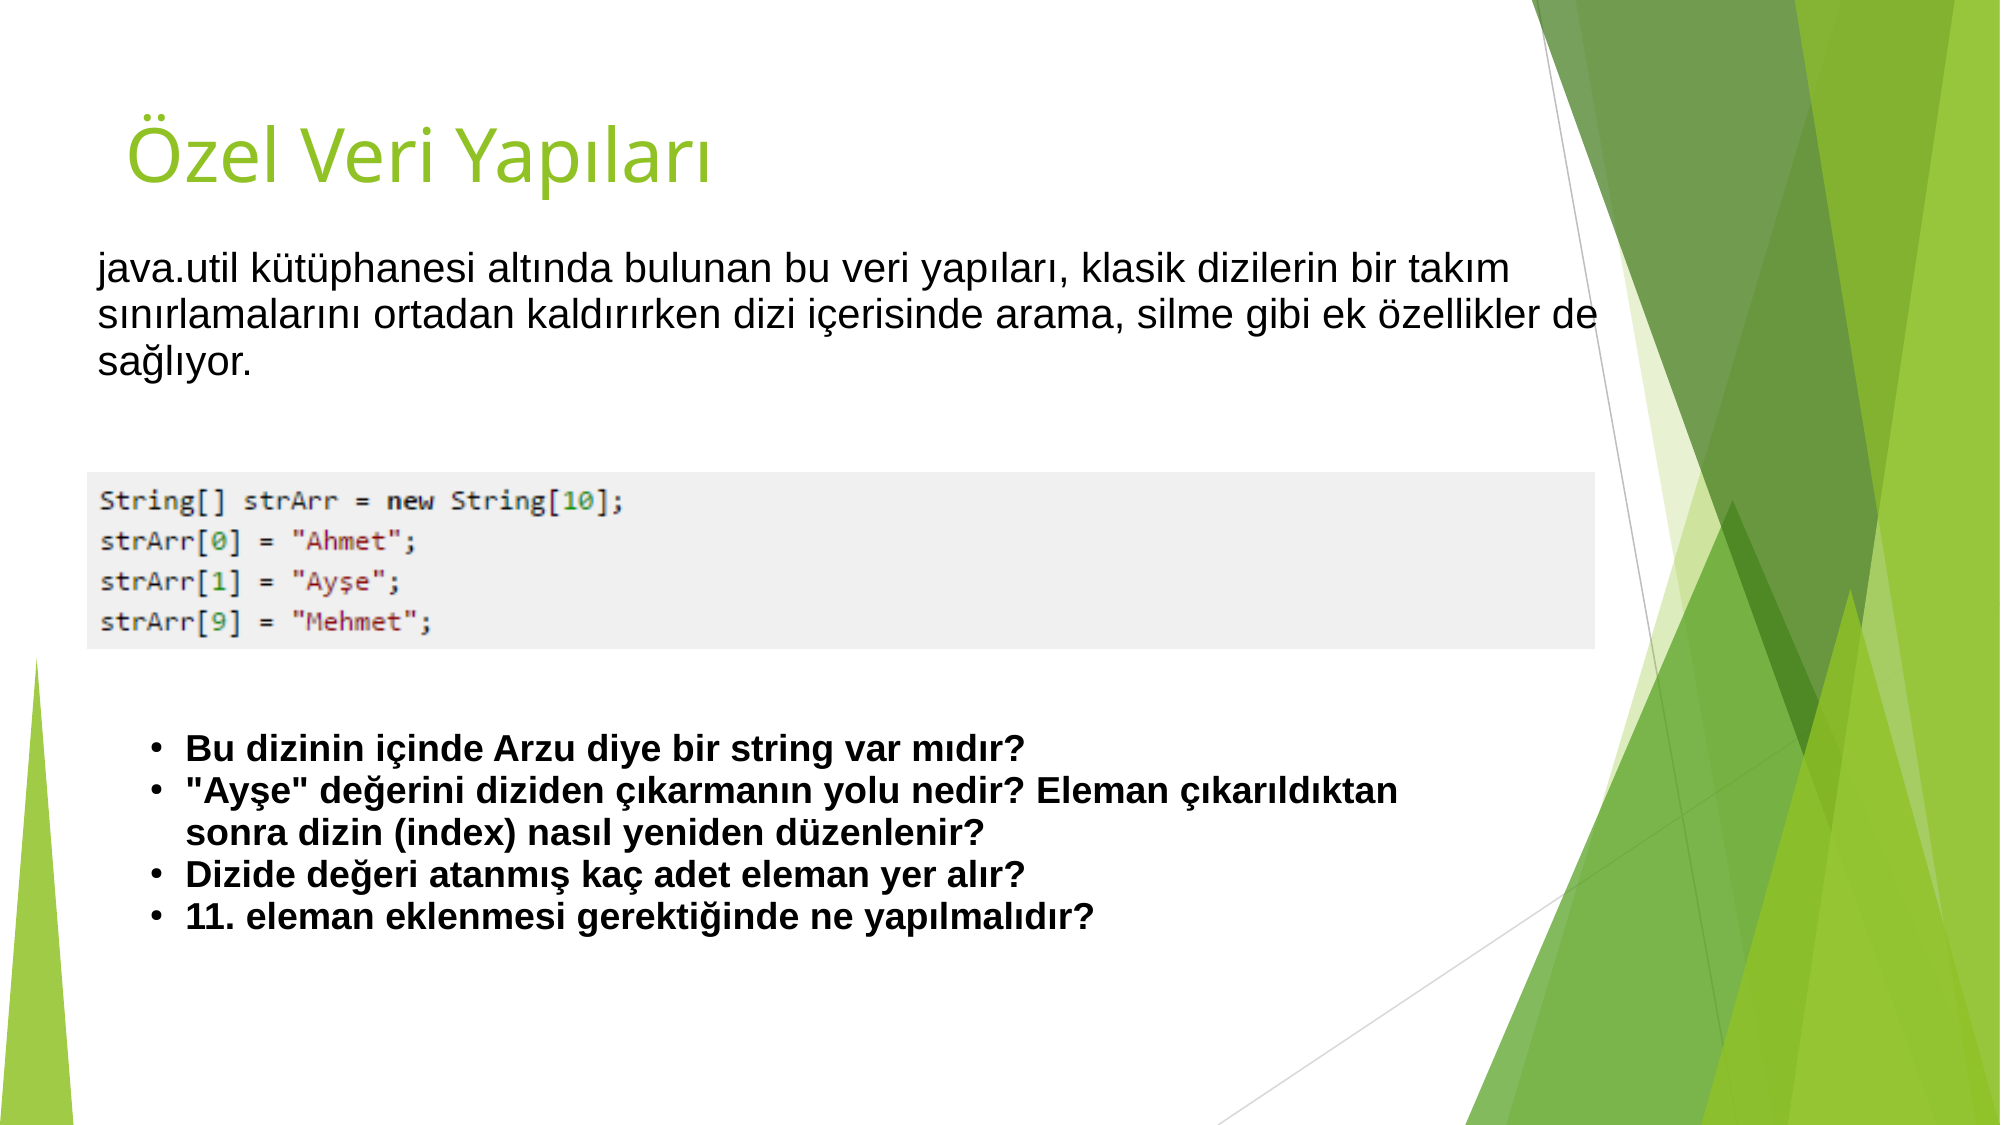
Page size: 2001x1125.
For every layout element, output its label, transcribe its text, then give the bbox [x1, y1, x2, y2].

title Özel Veri Yapıları [111, 99, 1522, 236]
picture [87, 472, 1595, 649]
text_box java.util kütüphanesi altında bulunan bu veri yapıları, klasik dizilerin bir takım sınırlamalarını ortadan kaldırırken dizi içerisinde arama, silme gibi ek özellikler de sağlıyor. [82, 236, 1654, 393]
text_box Bu dizinin içinde Arzu diye bir string var mıdır? "Ayşe" değerini diziden çıkarmanın yolu nedir? Eleman çıkarıldıktan sonra dizin (index) nasıl yeniden düzenlenir? Dizide değeri atanmış kaç adet eleman yer alır? 11. eleman eklenmesi gerektiğinde ne yapılmalıdır? [135, 720, 1489, 952]
